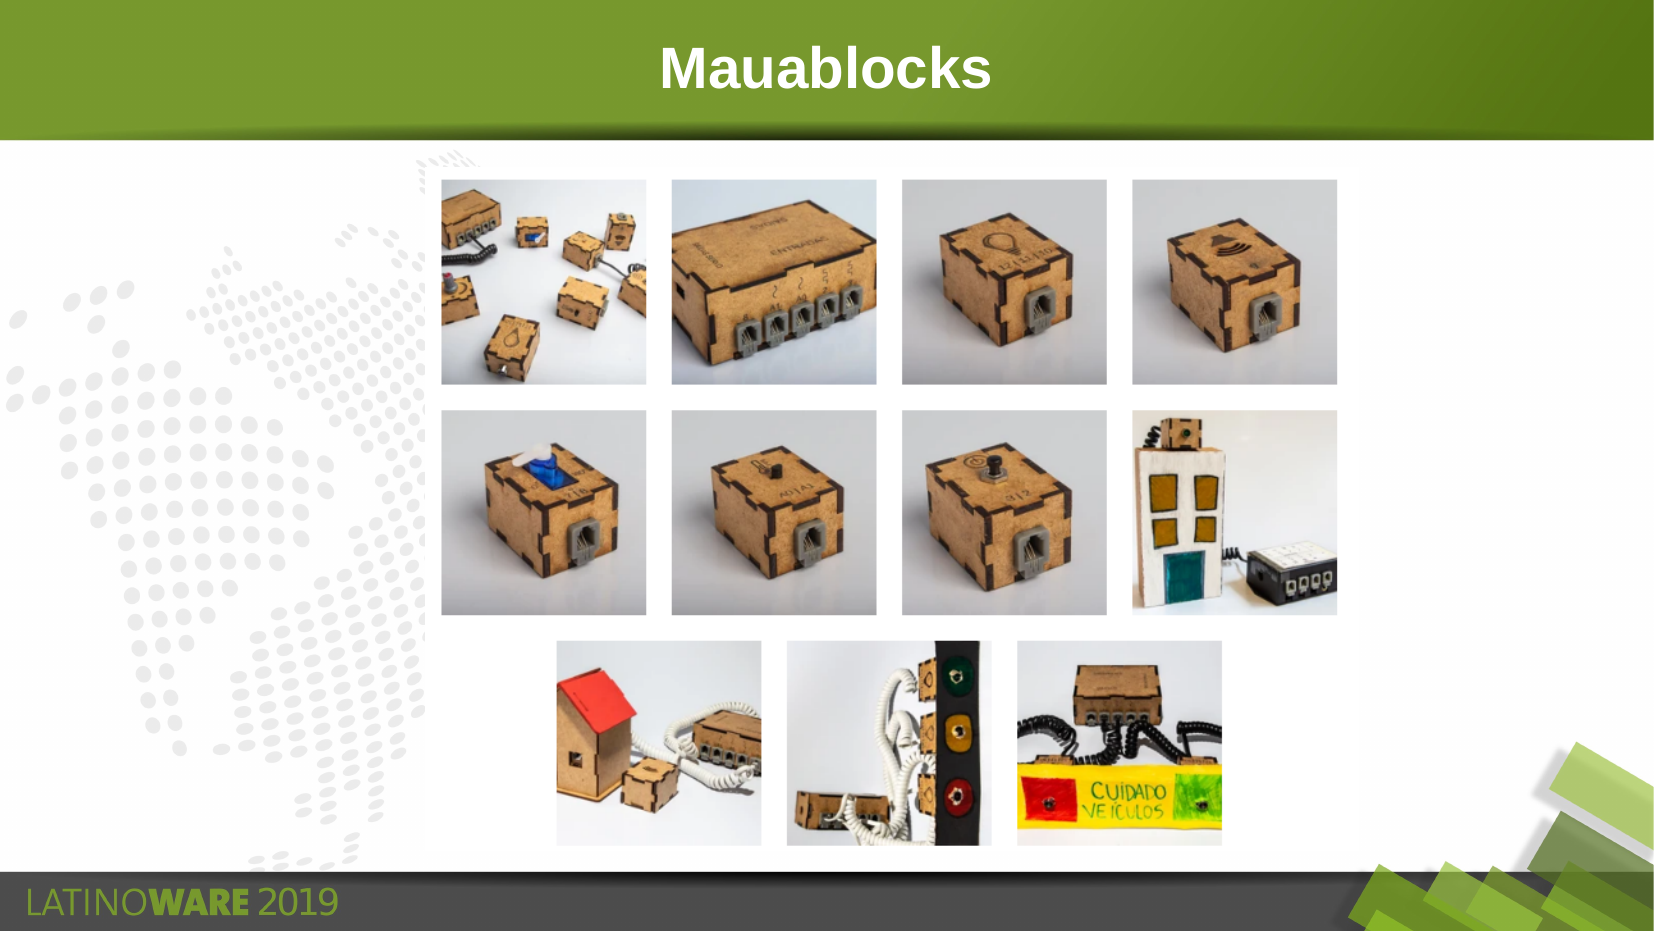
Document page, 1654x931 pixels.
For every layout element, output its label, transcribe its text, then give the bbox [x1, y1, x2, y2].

picture [0, 0, 1654, 931]
text_box Mauablocks [135, 8, 1518, 129]
